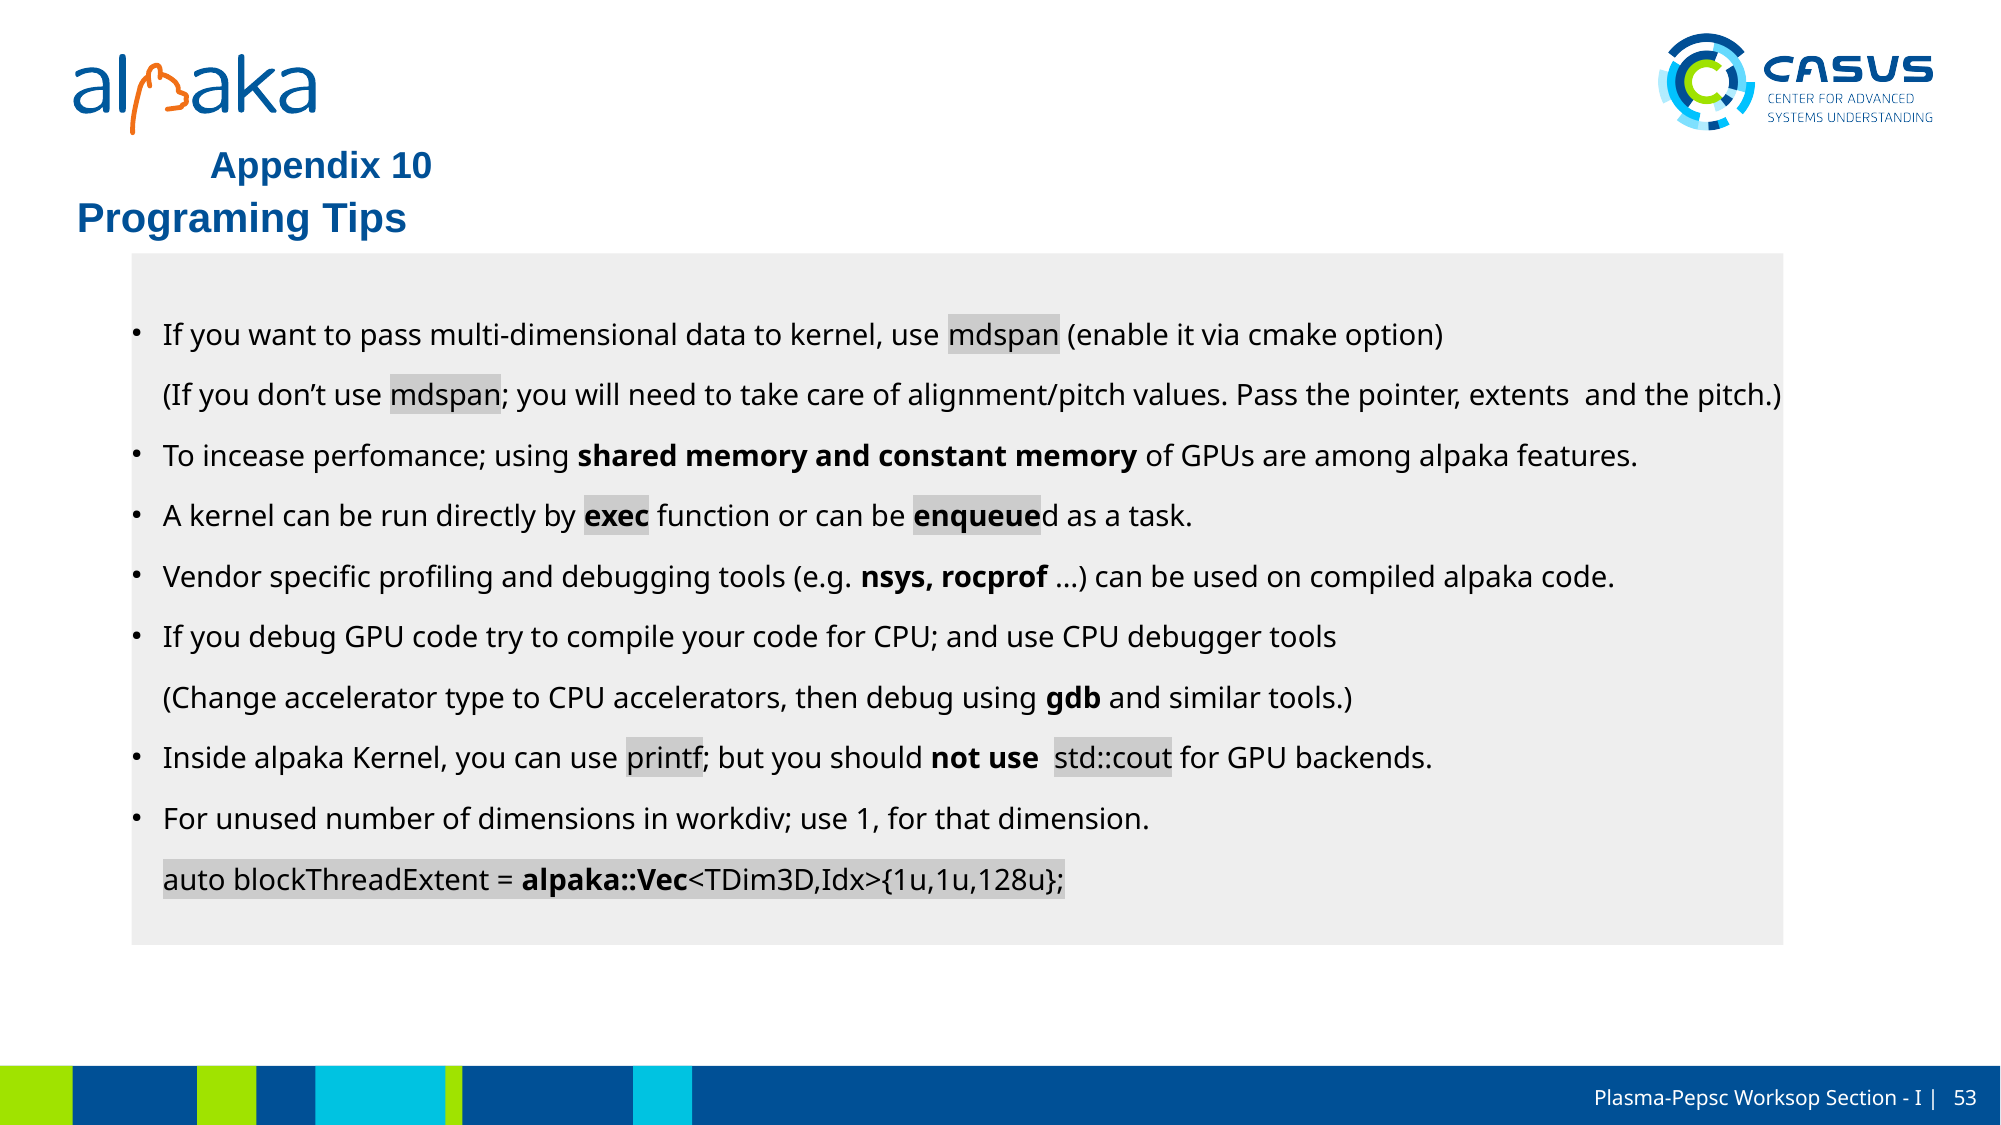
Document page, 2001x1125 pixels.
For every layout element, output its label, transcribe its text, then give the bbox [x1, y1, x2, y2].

picture [1658, 33, 1933, 131]
picture [72, 53, 317, 136]
text_box Appendix 10 [195, 136, 492, 236]
text_box Programing Tips [62, 187, 745, 296]
list If you want to pass multi-dimensional data to kernel, use mdspan (enable it via cmake option) (If you don’t use mdspan; you will need to take care of alignment/pitch values. Pass the pointer, extents and the pitch.) To incease perfomance; using shared memory and constant memory of GPUs are among alpaka features. A kernel can be run directly by exec function or can be enqueued as a task. Vendor specific profiling and debugging tools (e.g. nsys, rocprof …) can be used on compiled alpaka code. If you debug GPU code try to compile your code for CPU; and use CPU debugger tools (Change accelerator type to CPU accelerators, then debug using gdb and similar tools.) Inside alpaka Kernel, you can use printf; but you should not use std::cout for GPU backends. For unused number of dimensions in workdiv; use 1, for that dimension. auto blockThreadExtent = alpaka::Vec<TDim3D,Idx>{1u,1u,128u}; [131, 253, 1784, 945]
